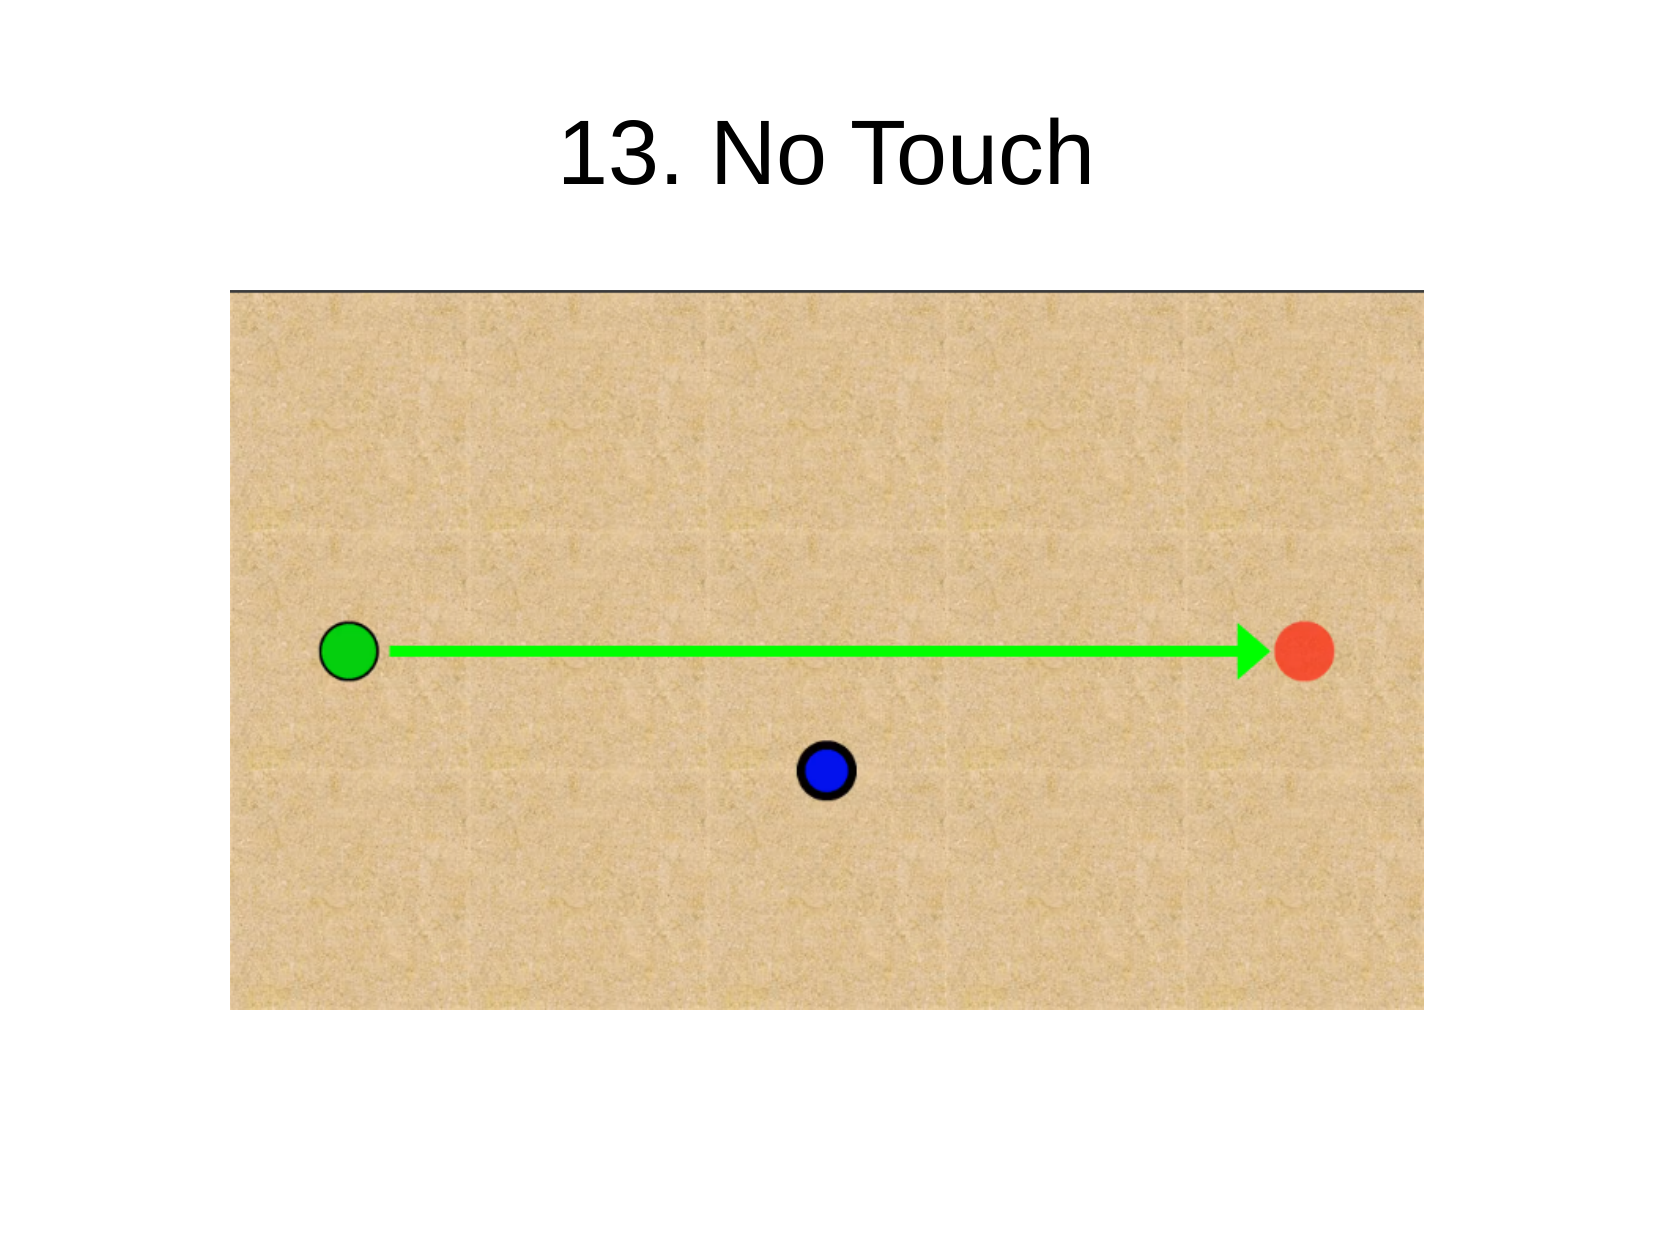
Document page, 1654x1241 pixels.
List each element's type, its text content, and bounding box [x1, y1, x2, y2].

picture [230, 290, 1424, 1010]
title 13. No Touch [82, 49, 1571, 257]
